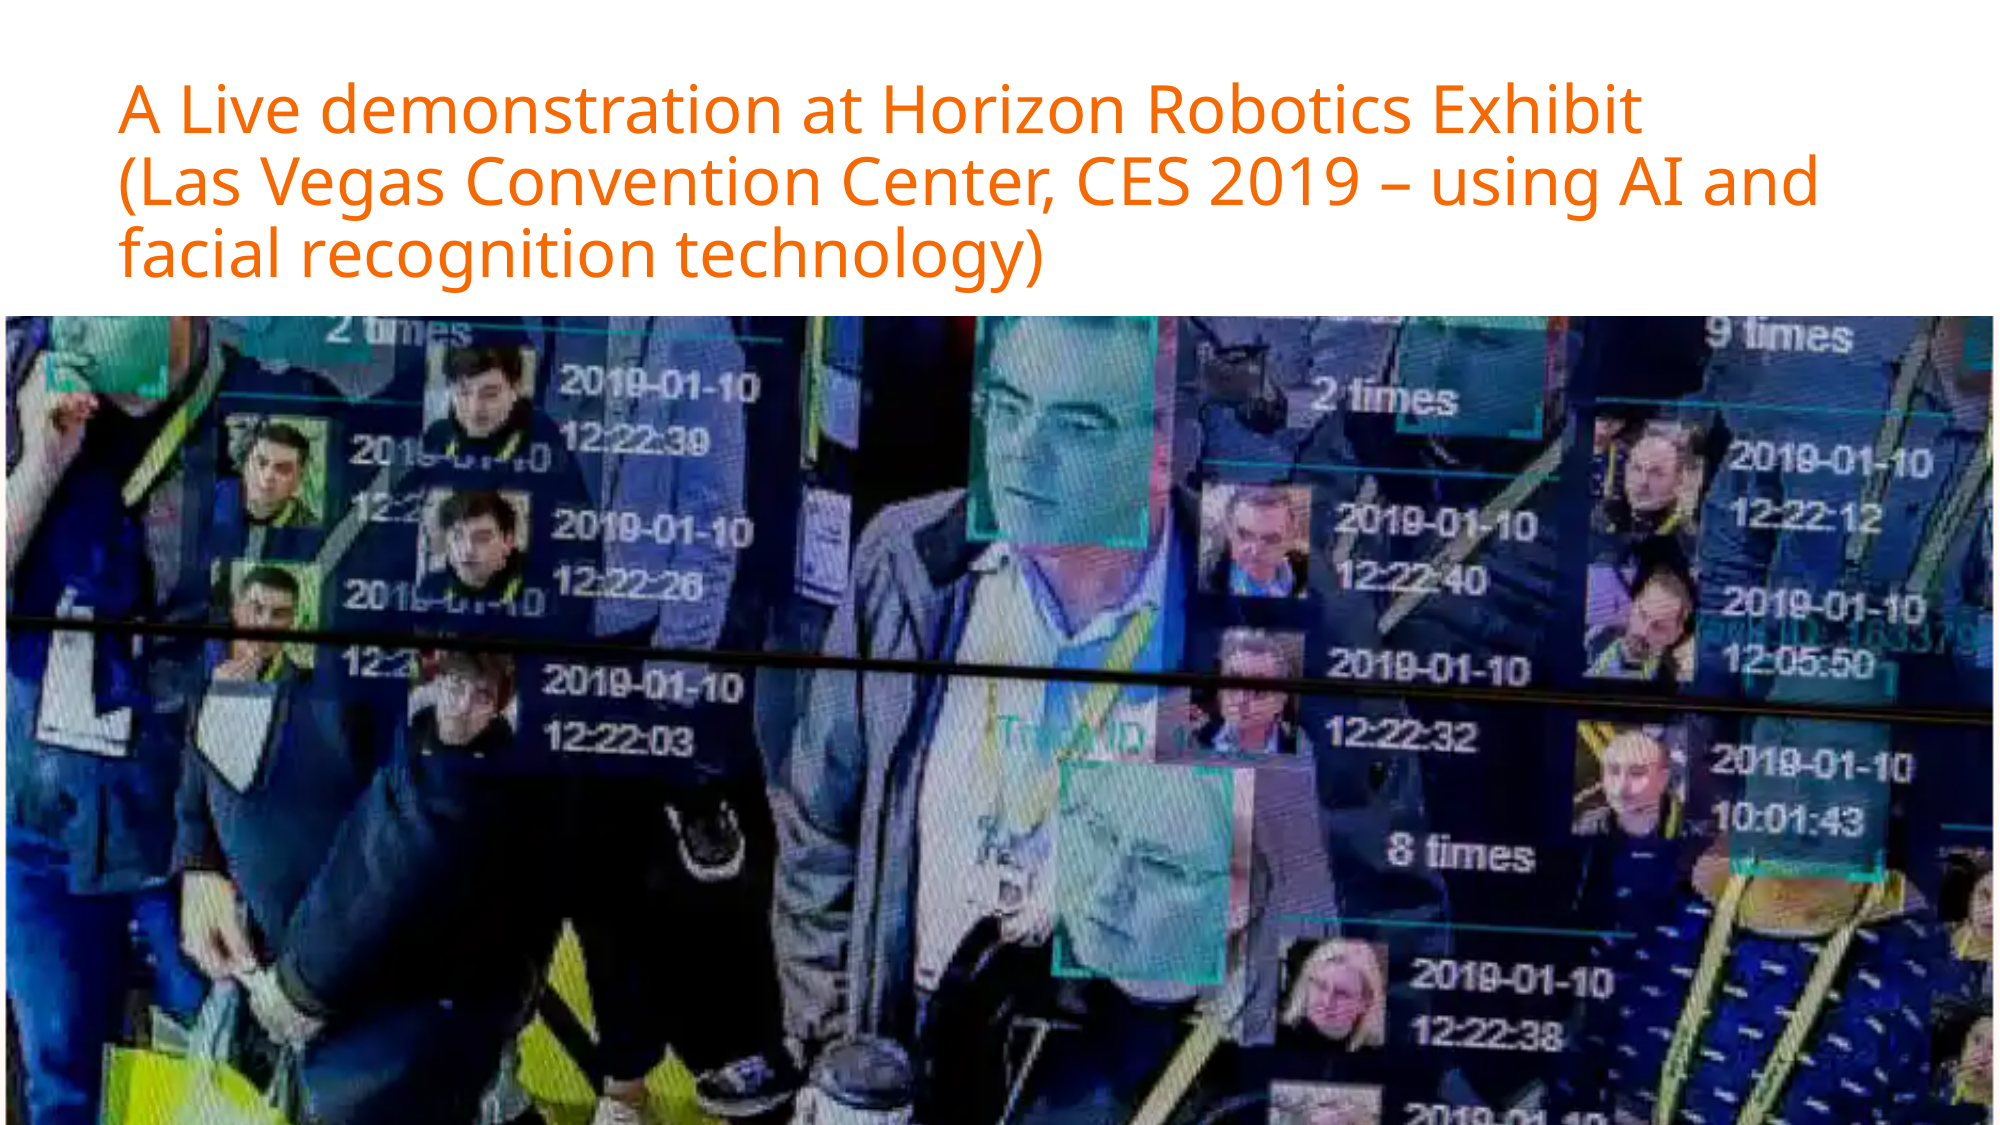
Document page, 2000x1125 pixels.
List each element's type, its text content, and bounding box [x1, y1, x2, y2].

title A Live demonstration at Horizon Robotics Exhibit (Las Vegas Convention Center, CES 2019 – using AI and facial recognition technology) [118, 76, 1881, 138]
picture [0, 316, 2000, 1125]
